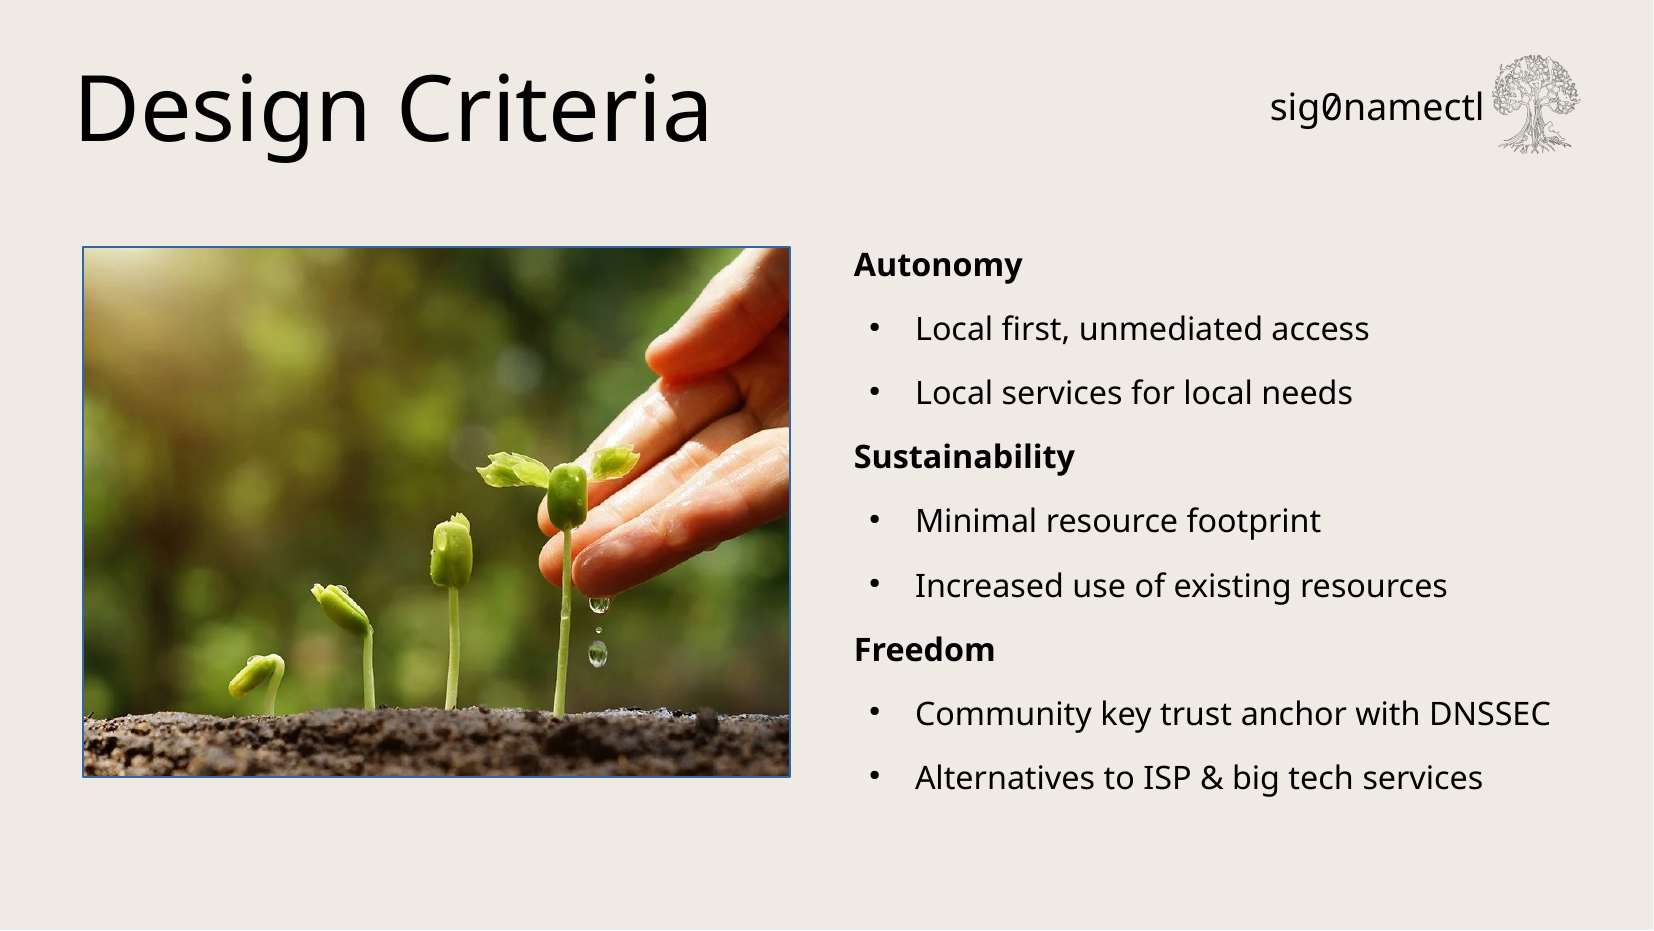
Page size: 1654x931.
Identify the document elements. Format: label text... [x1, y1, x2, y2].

title Design Criteria [73, 46, 1562, 166]
picture [84, 247, 790, 777]
picture [1489, 47, 1582, 160]
title sig0namectl [1269, 56, 1485, 156]
list Autonomy Local first, unmediated access Local services for local needs Sustainability Minimal resource footprint Increased use of existing resources Freedom Community key trust anchor with DNSSEC Alternatives to ISP & big tech services [853, 244, 1564, 828]
